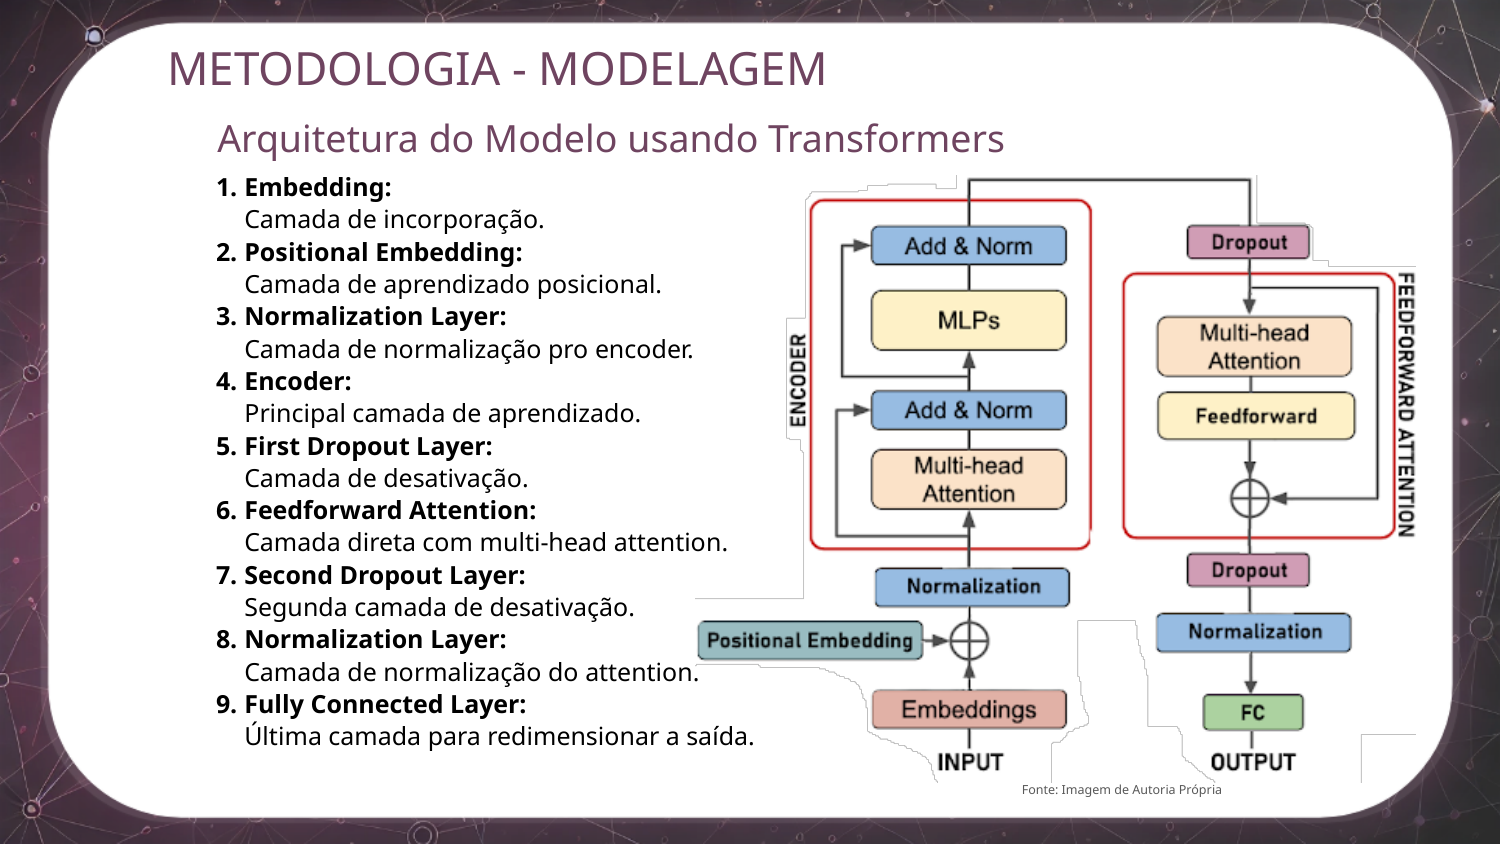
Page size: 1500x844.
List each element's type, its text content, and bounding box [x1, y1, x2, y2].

text_box Arquitetura do Modelo usando Transformers [202, 99, 1404, 199]
text_box Embedding: Camada de incorporação. Positional Embedding: Camada de aprendizado posicional. Normalization Layer: Camada de normalização pro encoder. Encoder: Principal camada de aprendizado. First Dropout Layer: Camada de desativação. Feedforward Attention: Camada direta com multi-head attention. Second Dropout Layer: Segunda camada de desativação. Normalization Layer: Camada de normalização do attention. Fully Connected Layer: Última camada para redimensionar a saída. [154, 154, 773, 805]
text_box Fonte: Imagem de Autoria Própria [1006, 767, 1243, 823]
text_box METODOLOGIA - MODELAGEM [152, 24, 1354, 124]
picture [0, 0, 1500, 844]
